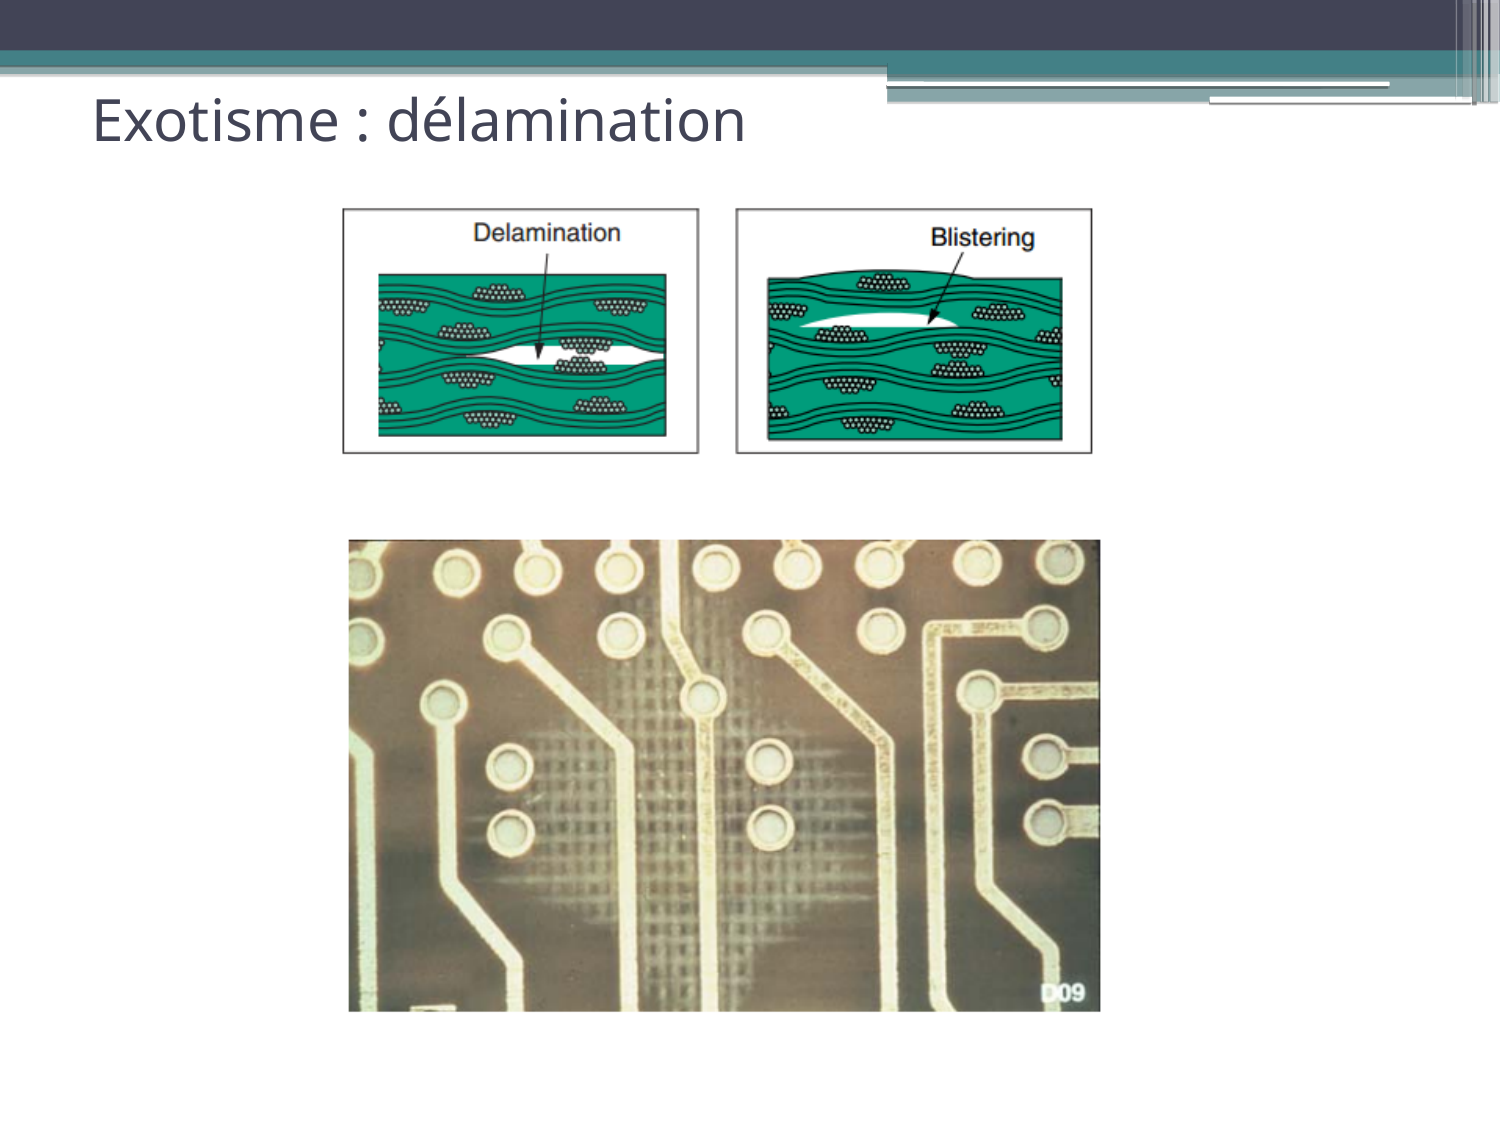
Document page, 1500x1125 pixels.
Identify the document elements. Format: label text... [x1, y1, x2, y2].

picture [324, 196, 1102, 462]
title Exotisme : délamination [76, 30, 1427, 206]
picture [324, 515, 1110, 1024]
